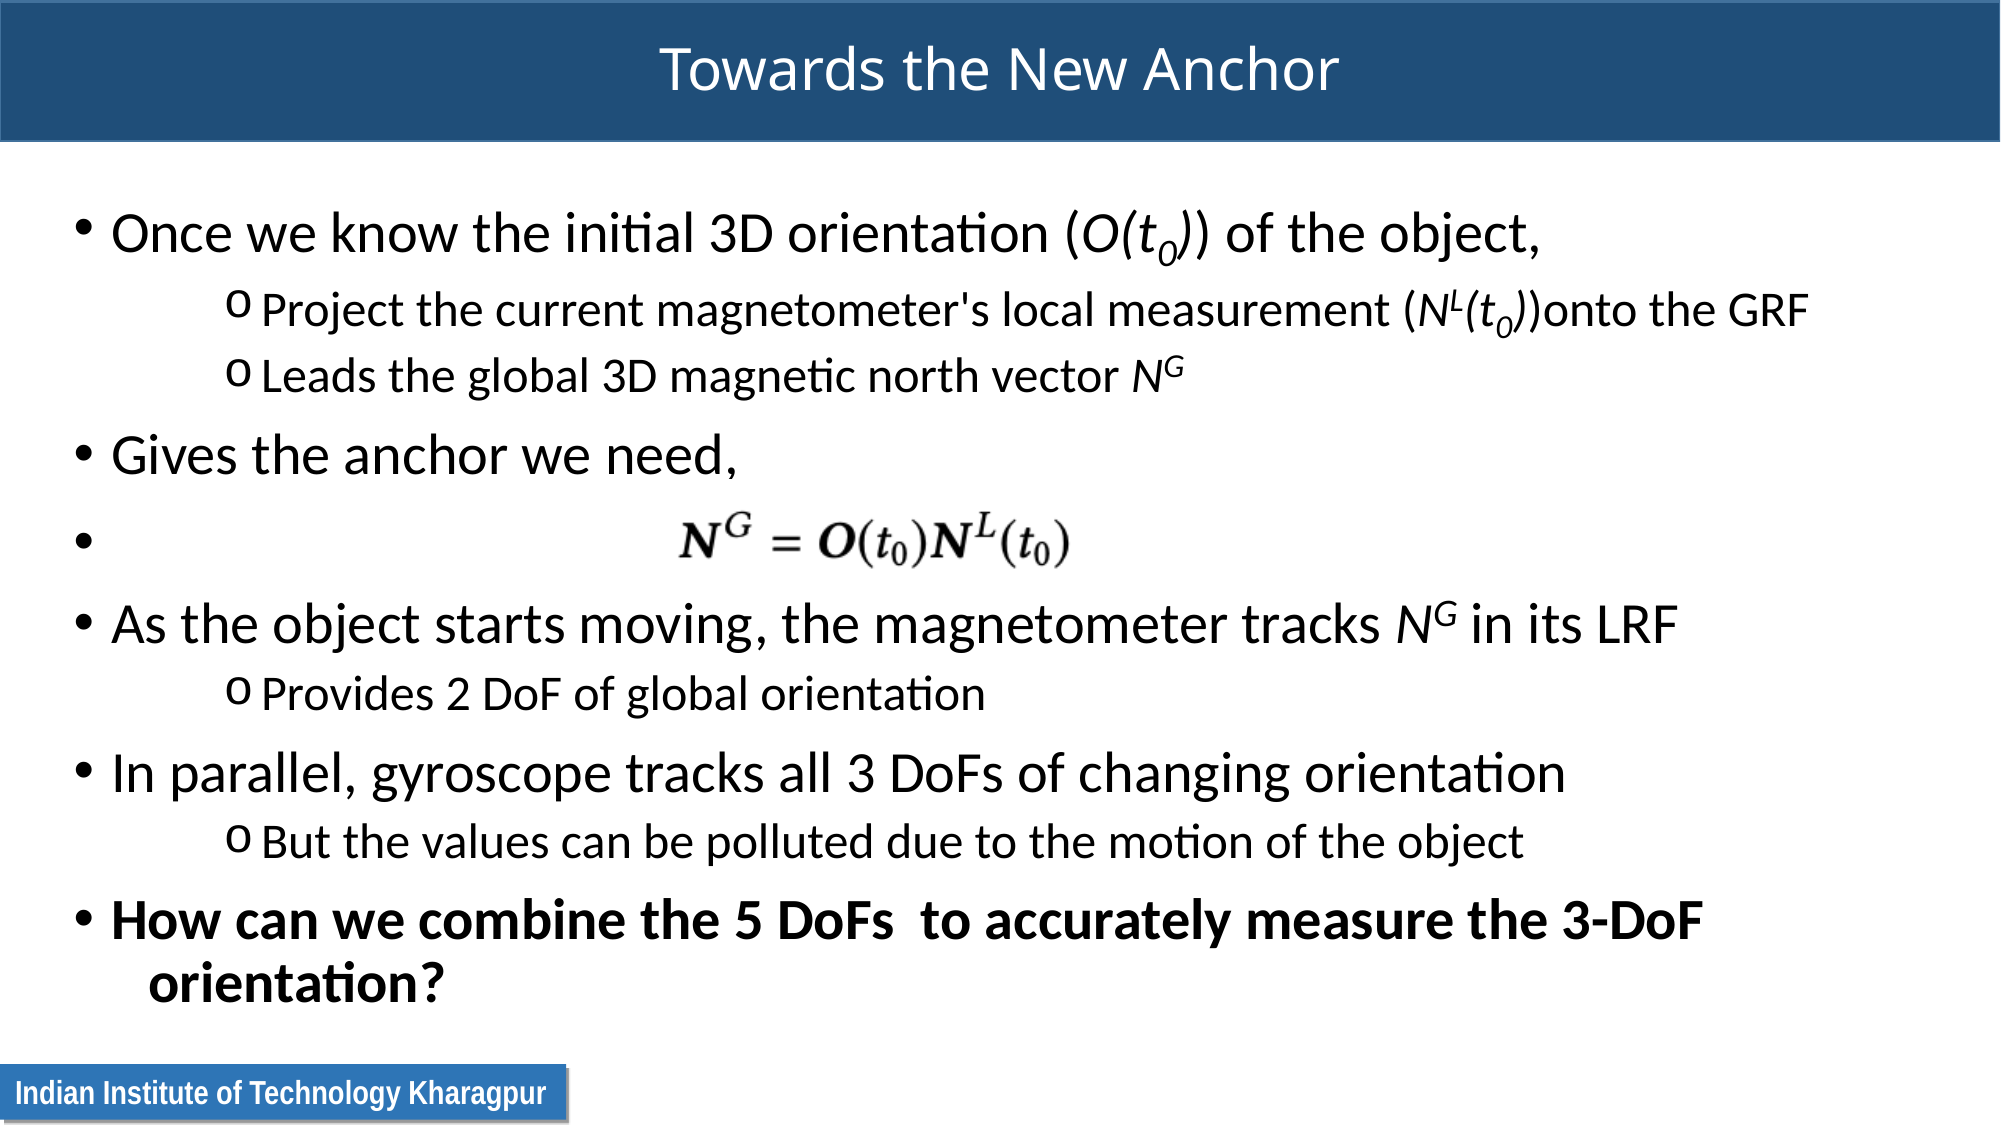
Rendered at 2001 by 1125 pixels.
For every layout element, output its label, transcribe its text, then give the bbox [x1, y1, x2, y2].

title Towards the New Anchor [0, 1, 2000, 141]
picture [655, 479, 1100, 586]
list Once we know the initial 3D orientation (O(t0)) of the object, Project the current magnetometer's local measurement (NL(t0))onto the GRF Leads the global 3D magnetic north vector NG Gives the anchor we need, As the object starts moving, the magnetometer tracks NG in its LRF Provides 2 DoF of global orientation In parallel, gyroscope tracks all 3 DoFs of changing orientation But the values can be polluted due to the motion of the object How can we combine the 5 DoFs to accurately measure the 3-DoF orientation? [58, 186, 1954, 1065]
